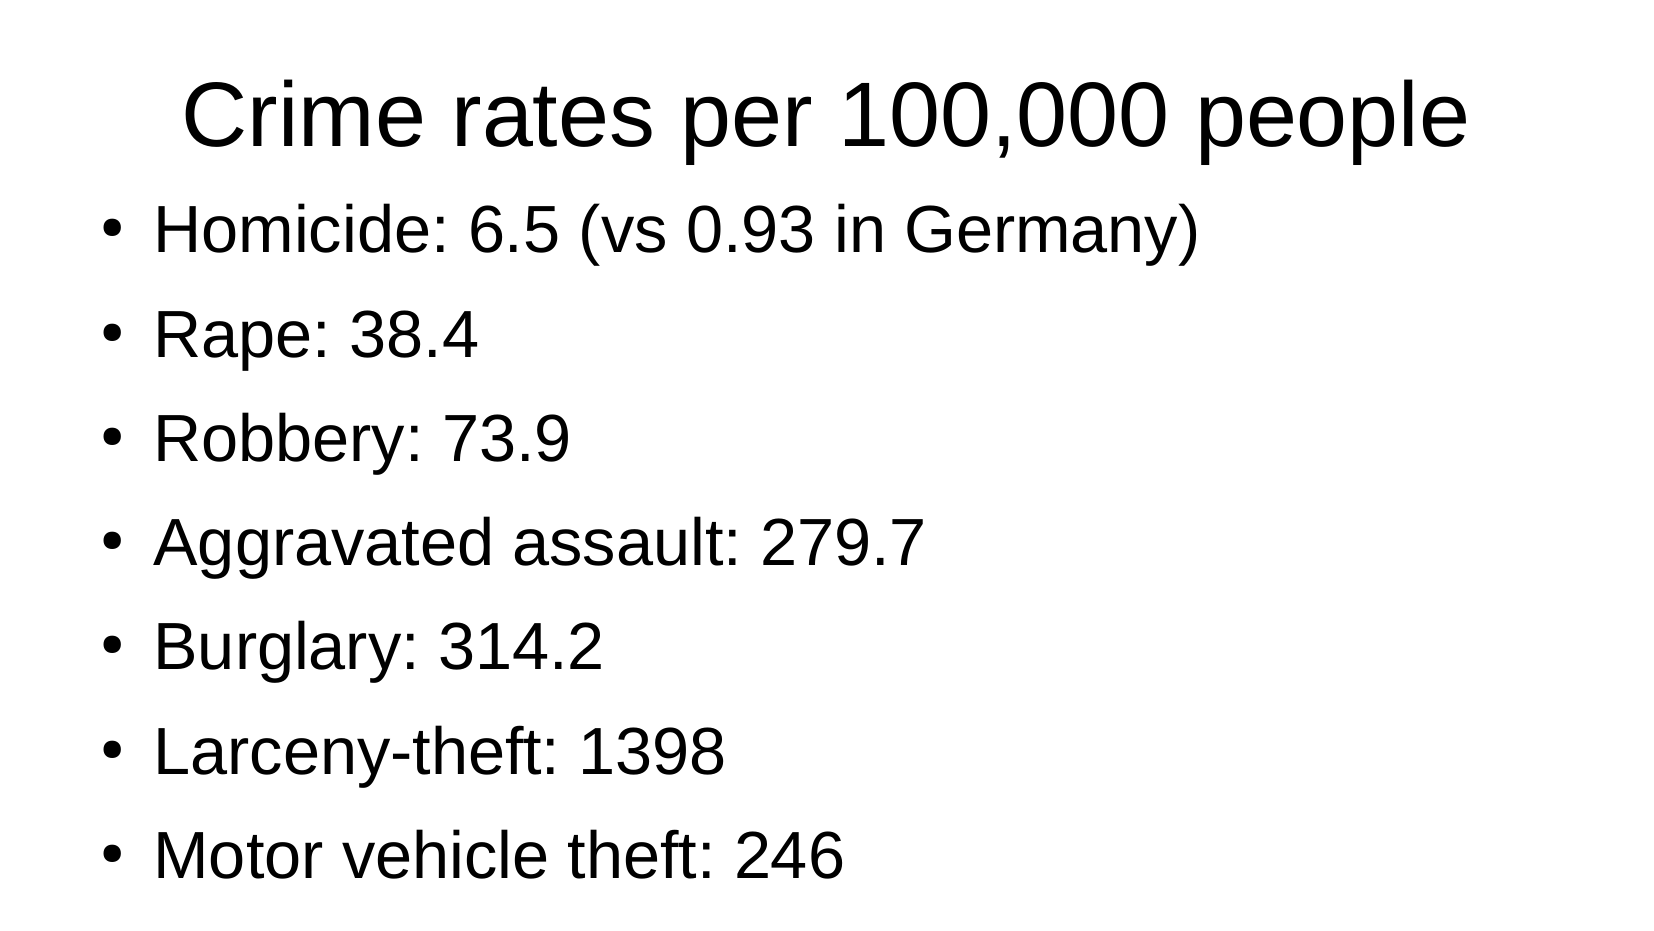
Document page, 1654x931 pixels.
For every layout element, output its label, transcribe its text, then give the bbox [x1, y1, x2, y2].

title Crime rates per 100,000 people [82, 37, 1571, 192]
list Homicide: 6.5 (vs 0.93 in Germany) Rape: 38.4 Robbery: 73.9 Aggravated assault: 279.7 Burglary: 314.2 Larceny-theft: 1398 Motor vehicle theft: 246 [82, 192, 1571, 901]
